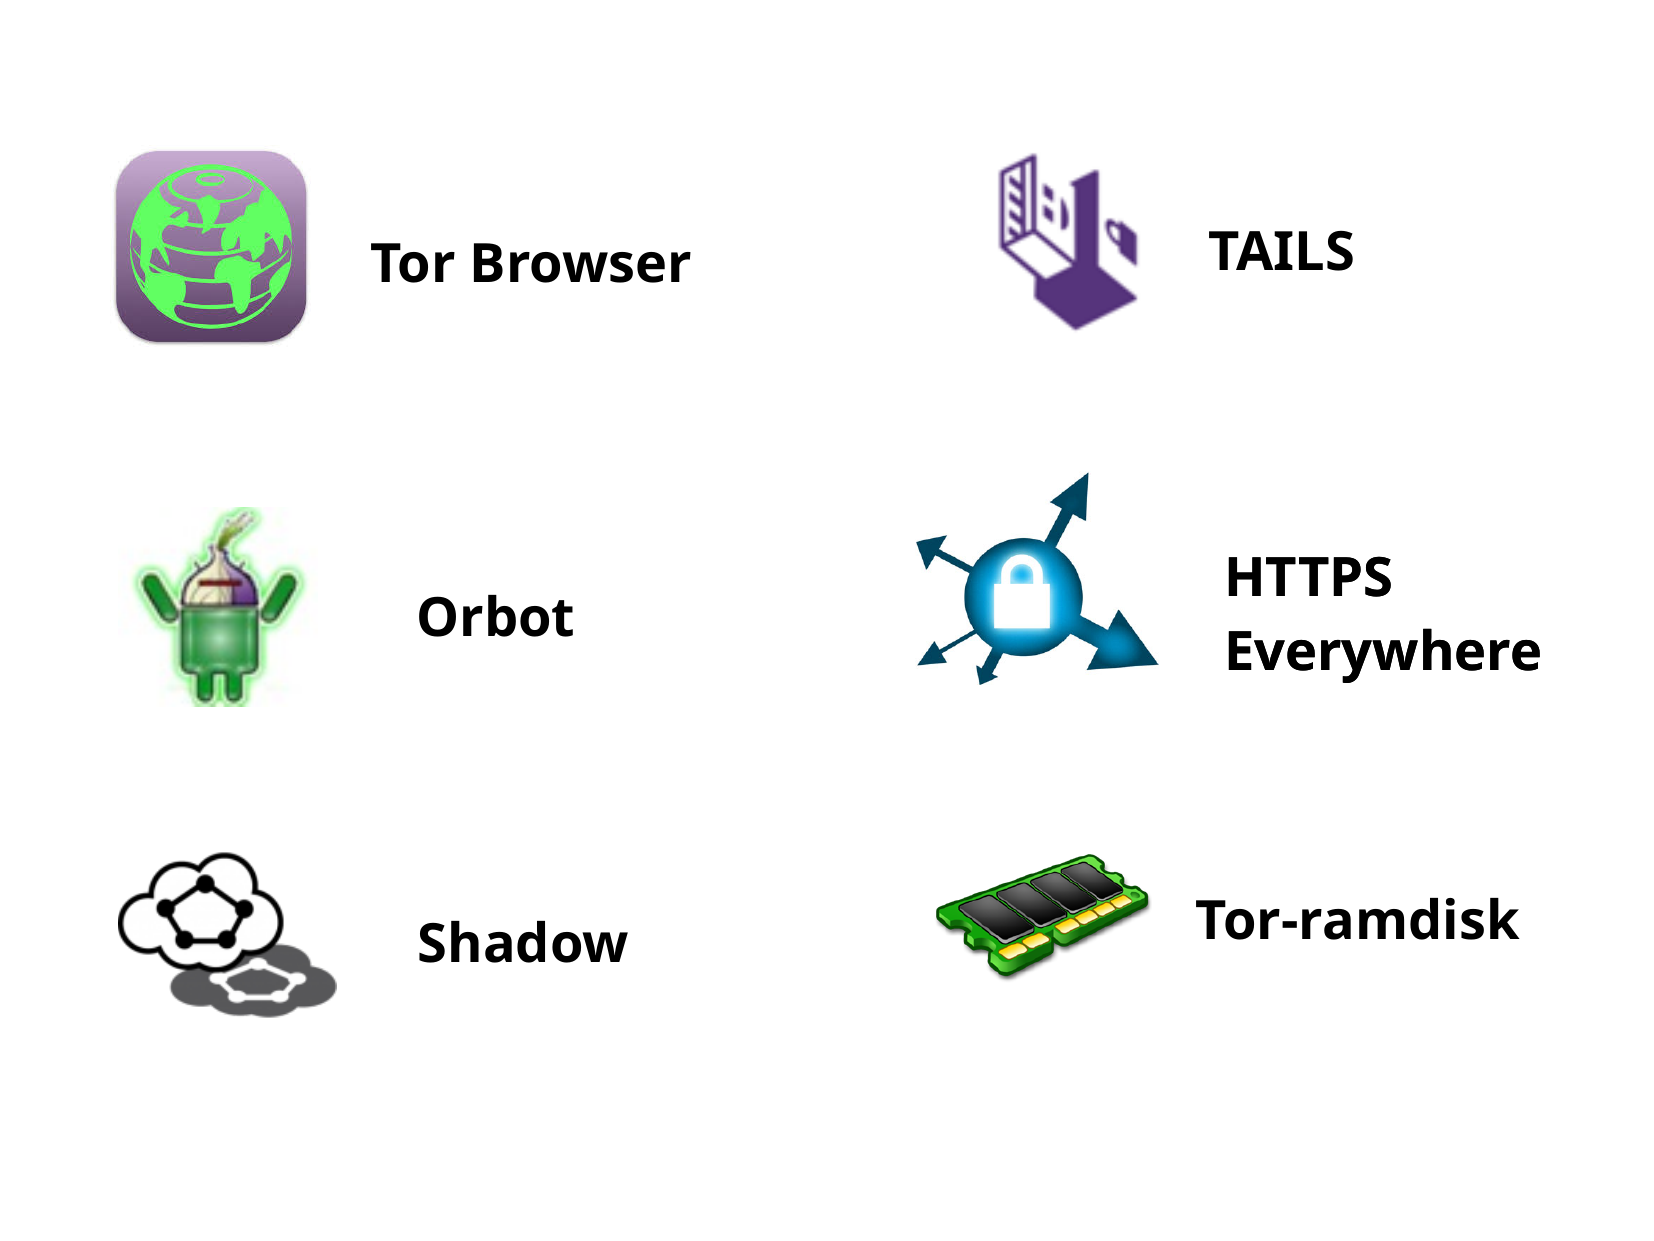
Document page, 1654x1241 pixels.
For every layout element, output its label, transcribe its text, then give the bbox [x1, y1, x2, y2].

text_box Tor-ramdisk [1181, 874, 1523, 953]
picture [118, 507, 318, 707]
text_box Orbot [401, 571, 584, 650]
text_box Shadow [402, 897, 636, 1040]
picture [928, 803, 1158, 1033]
picture [118, 826, 337, 1046]
text_box TAILS [1194, 205, 1364, 284]
picture [909, 465, 1164, 686]
picture [102, 137, 319, 355]
picture [967, 141, 1170, 344]
text_box Tor Browser [355, 216, 697, 296]
text_box HTTPS Everywhere [1209, 531, 1548, 674]
